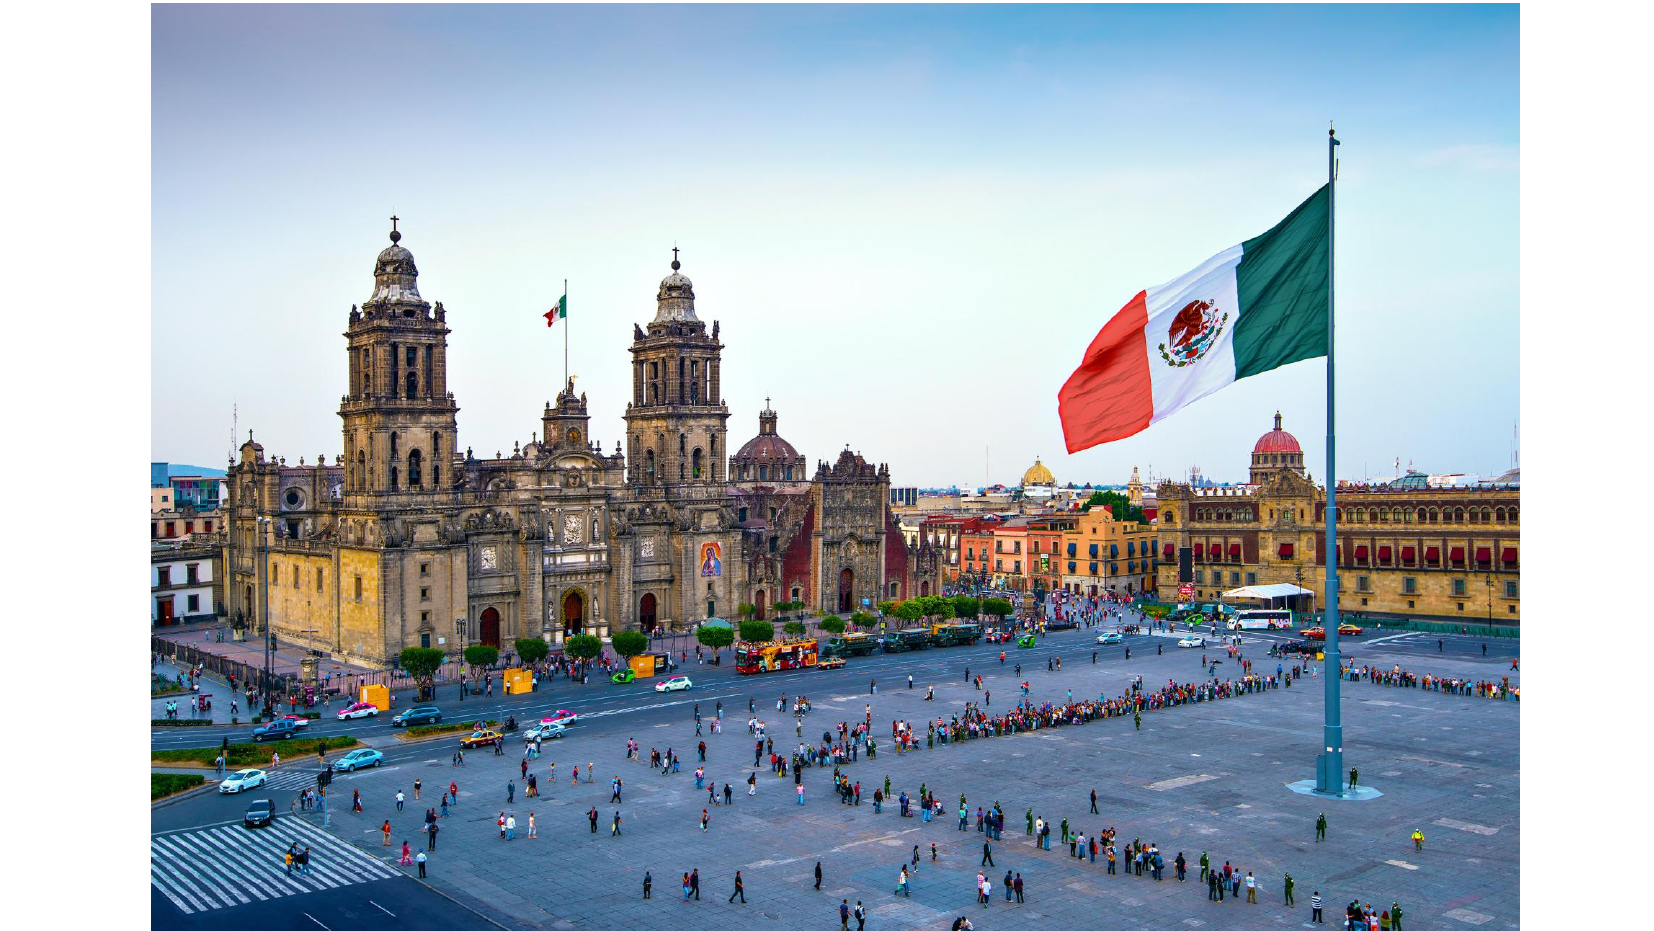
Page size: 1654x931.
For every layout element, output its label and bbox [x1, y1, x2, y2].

picture [151, 3, 1520, 931]
